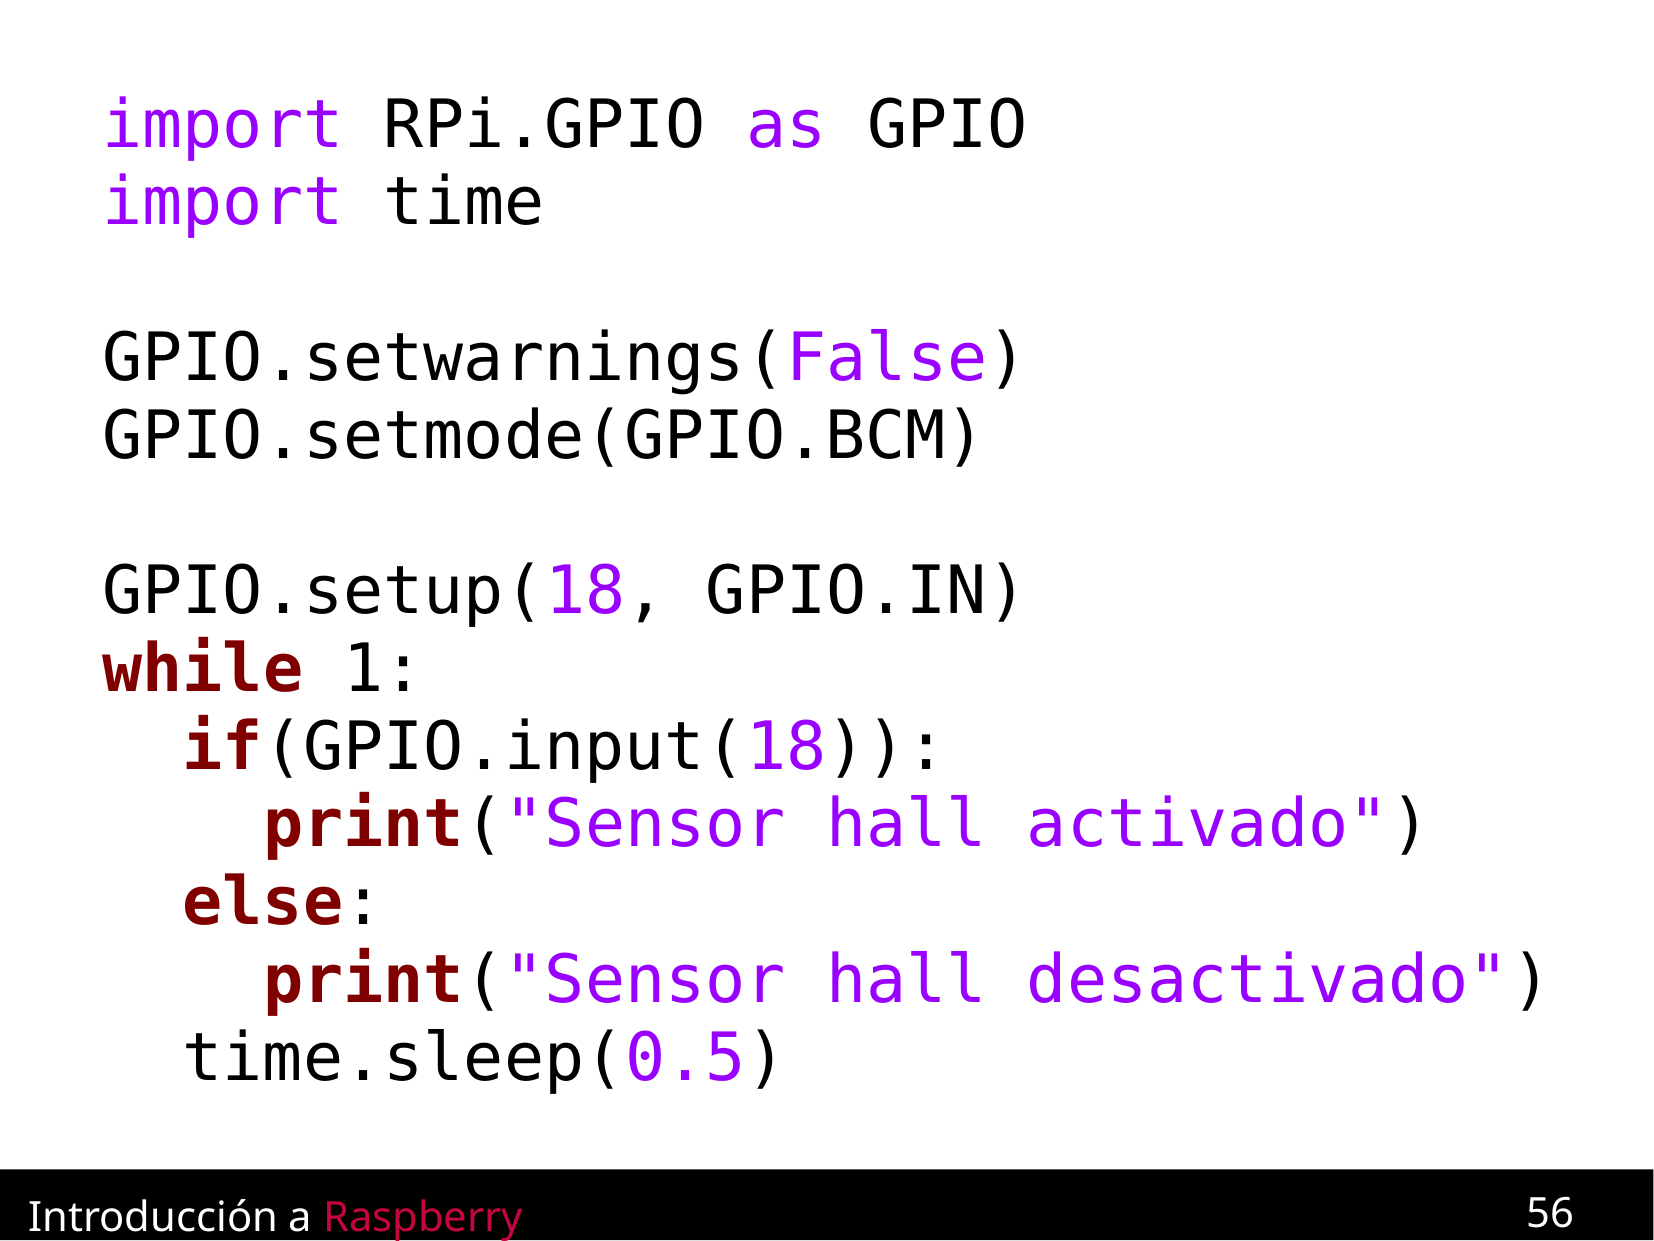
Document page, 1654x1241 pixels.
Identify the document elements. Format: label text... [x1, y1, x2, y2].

text_box [0, 0, 1654, 1241]
text_box Introducción a Raspberry Pi [13, 1179, 556, 1241]
text_box import RPi.GPIO as GPIO import time GPIO.setwarnings(False) GPIO.setmode(GPIO.BCM) GPIO.setup(18, GPIO.IN) while 1: if(GPIO.input(18)): print("Sensor hall activado") else: print("Sensor hall desactivado") time.sleep(0.5) [87, 77, 1567, 1104]
text_box <number> [1521, 1175, 1654, 1241]
